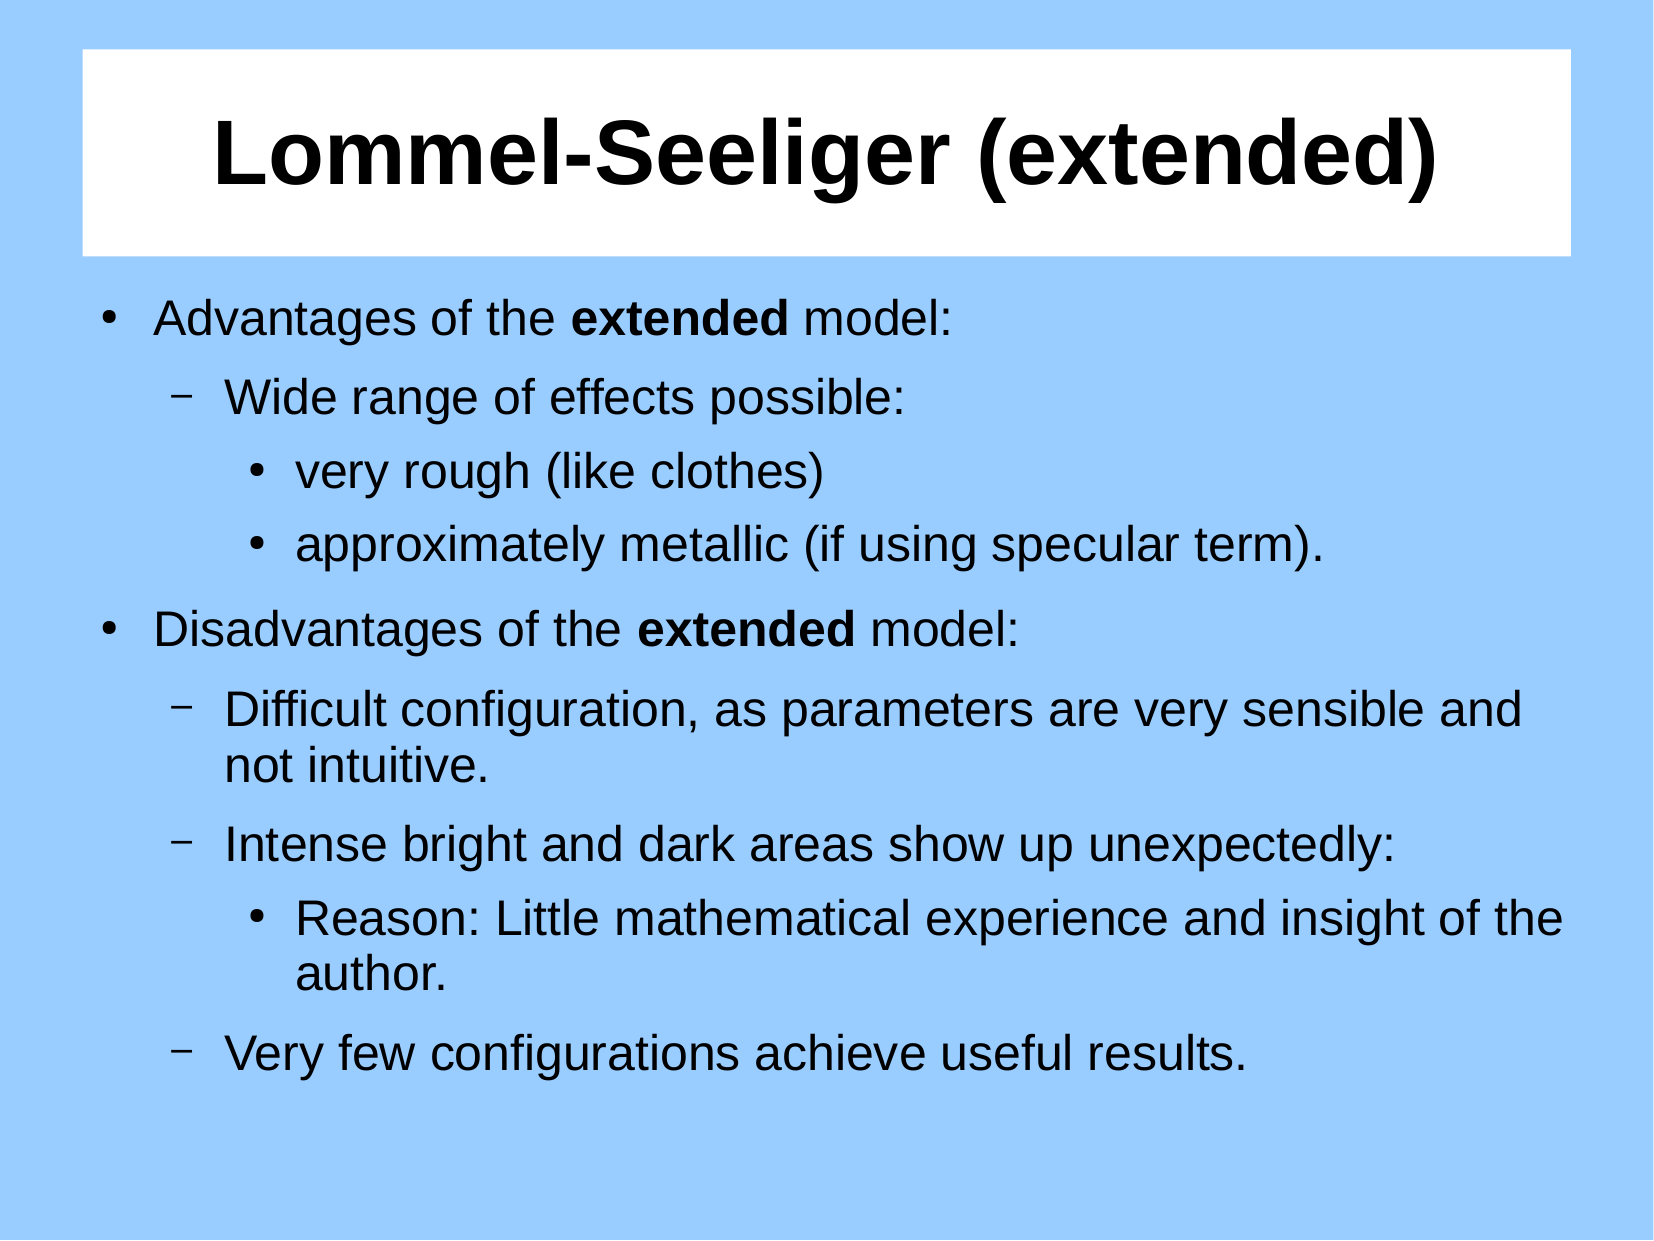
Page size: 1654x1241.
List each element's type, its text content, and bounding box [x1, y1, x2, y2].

list Advantages of the extended model: Wide range of effects possible: very rough (like clothes) approximately metallic (if using specular term). Disadvantages of the extended model: Difficult configuration, as parameters are very sensible and not intuitive. Intense bright and dark areas show up unexpectedly: Reason: Little mathematical experience and insight of the author. Very few configurations achieve useful results. [82, 290, 1571, 1170]
title Lommel-Seeliger (extended) [82, 49, 1571, 257]
